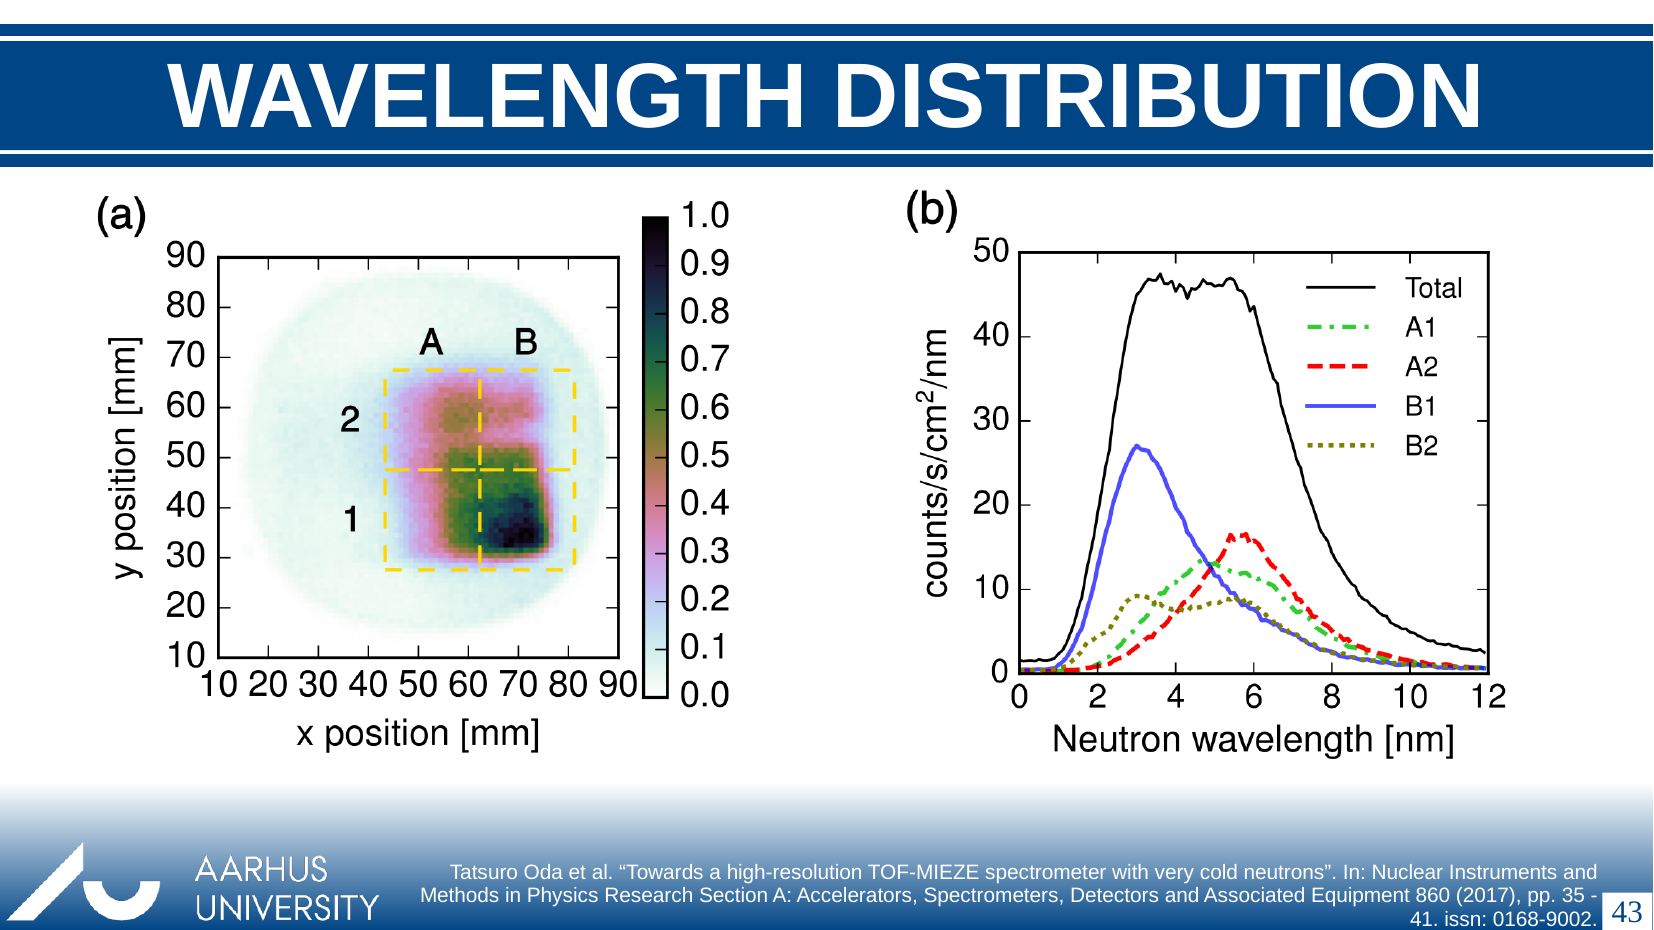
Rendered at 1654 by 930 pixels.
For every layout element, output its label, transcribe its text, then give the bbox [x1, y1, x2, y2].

picture [90, 187, 741, 757]
title WAVELENGTH DISTRIBUTION [0, 41, 1653, 151]
picture [900, 179, 1531, 764]
picture [5, 841, 414, 928]
text_box Tatsuro Oda et al. “Towards a high-resolution TOF-MIEZE spectrometer with very cold neutrons”. In: Nuclear Instruments and Methods in Physics Research Section A: Accelerators, Spectrometers, Detectors and Associated Equipment 860 (2017), pp. 35 -41. issn: 0168-9002. [397, 853, 1613, 930]
